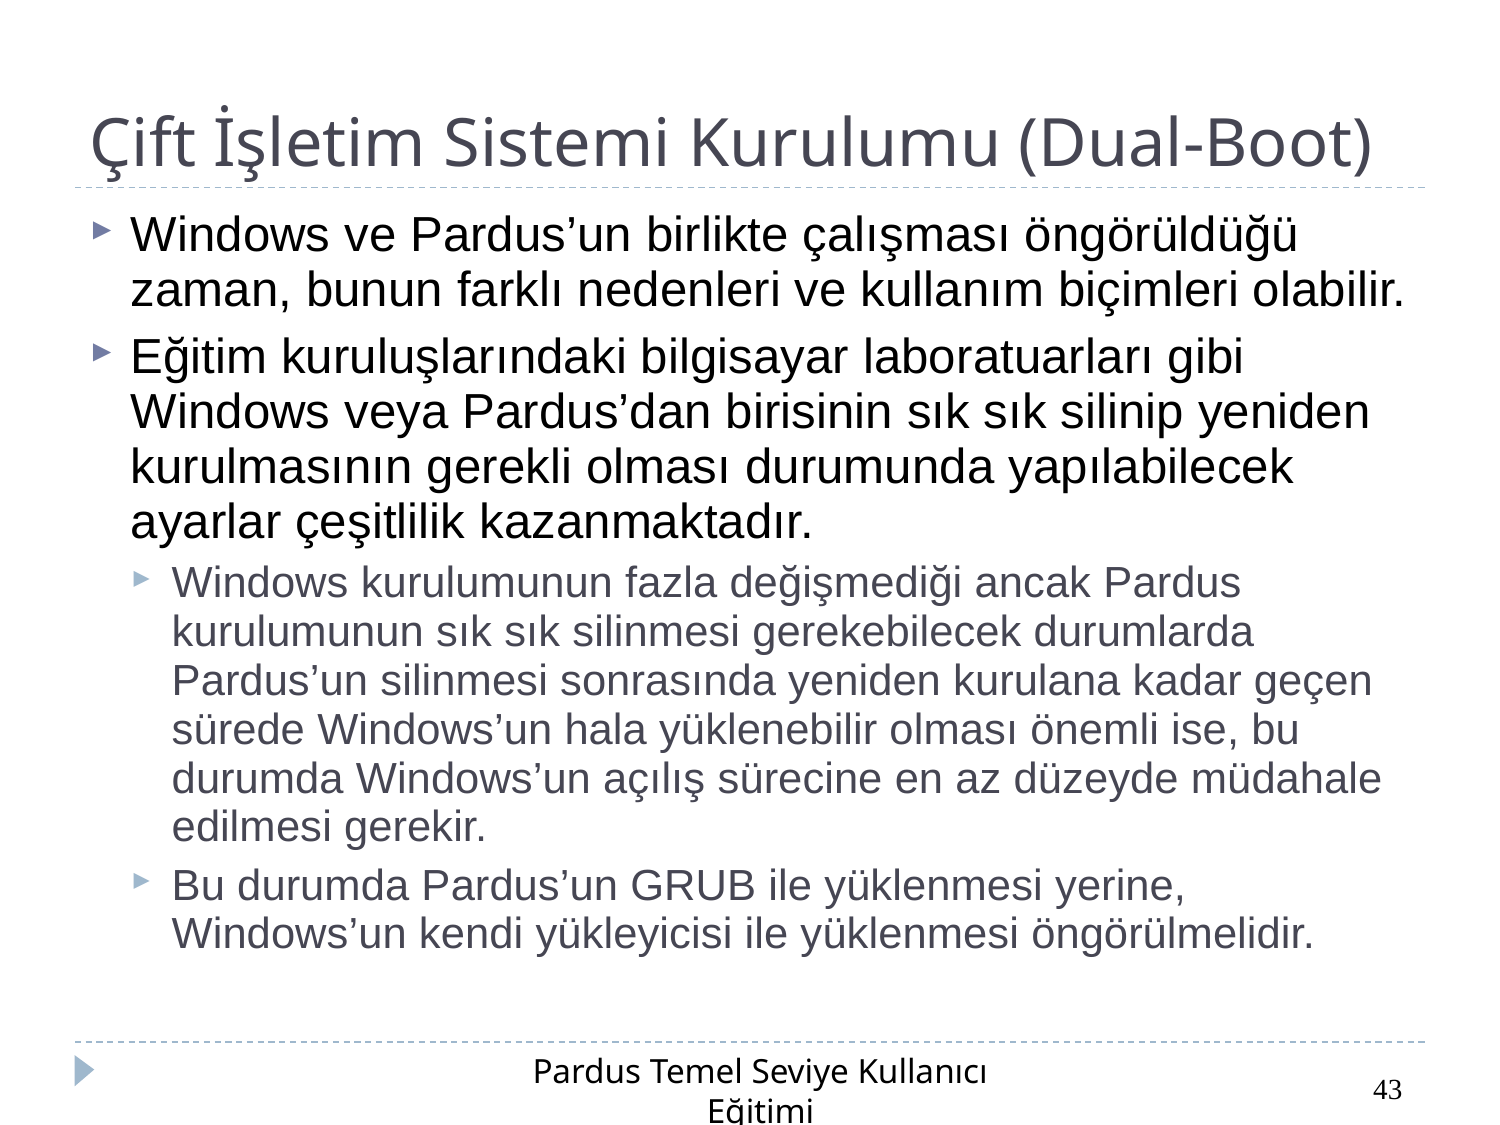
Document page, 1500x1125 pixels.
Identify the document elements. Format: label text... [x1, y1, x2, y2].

list Windows ve Pardus’un birlikte çalışması öngörüldüğü zaman, bunun farklı nedenleri ve kullanım biçimleri olabilir. Eğitim kuruluşlarındaki bilgisayar laboratuarları gibi Windows veya Pardus’dan birisinin sık sık silinip yeniden kurulmasının gerekli olması durumunda yapılabilecek ayarlar çeşitlilik kazanmaktadır. Windows kurulumunun fazla değişmediği ancak Pardus kurulumunun sık sık silinmesi gerekebilecek durumlarda Pardus’un silinmesi sonrasında yeniden kurulana kadar geçen sürede Windows’un hala yüklenebilir olması önemli ise, bu durumda Windows’un açılış sürecine en az düzeyde müdahale edilmesi gerekir. Bu durumda Pardus’un GRUB ile yüklenmesi yerine, Windows’un kendi yükleyicisi ile yüklenmesi öngörülmelidir. [75, 200, 1425, 1010]
title Çift İşletim Sistemi Kurulumu (Dual-Boot) [75, 24, 1425, 188]
